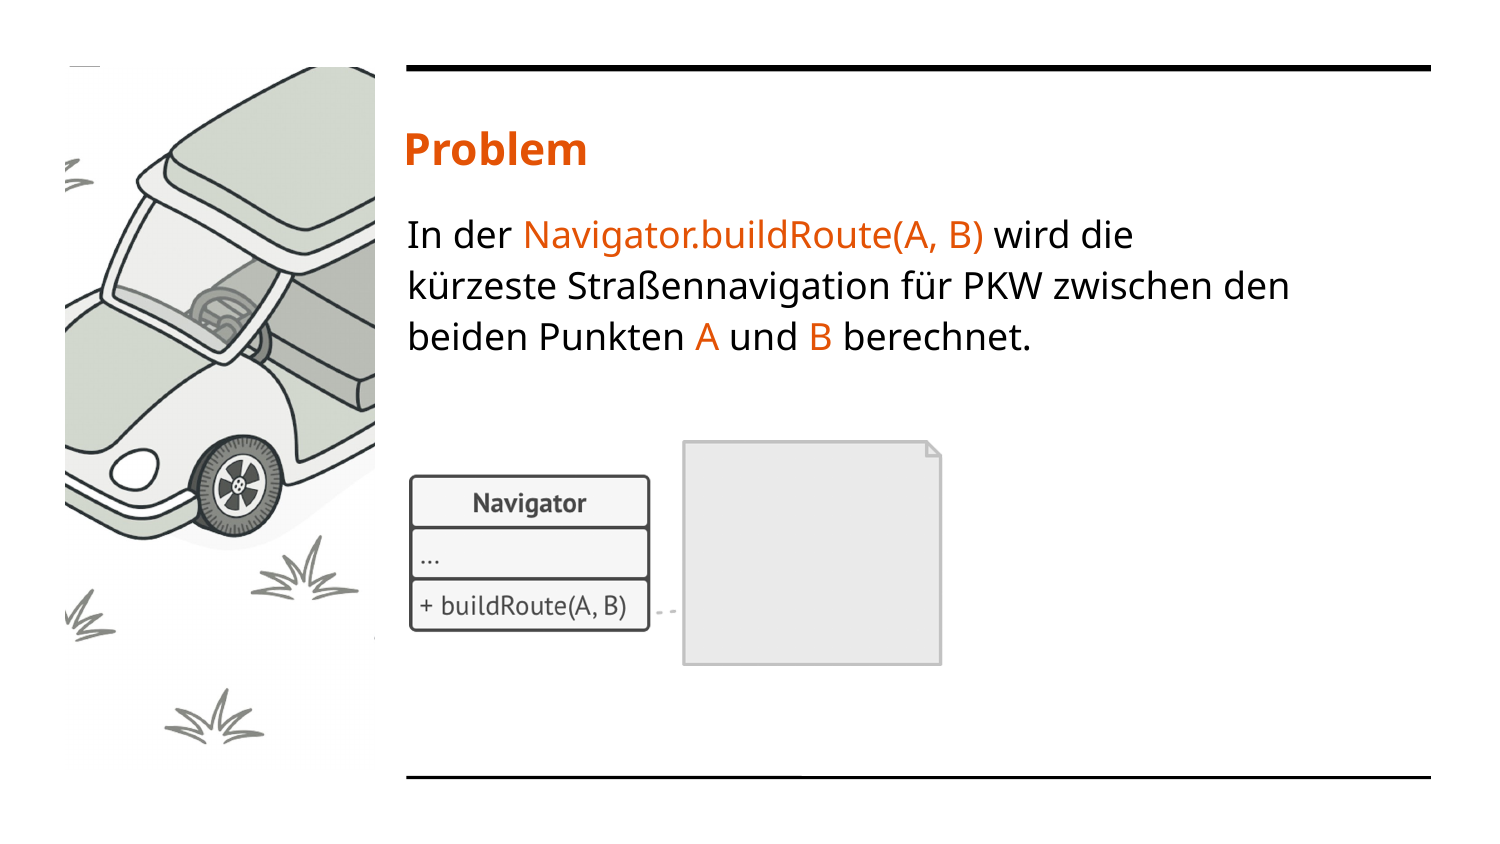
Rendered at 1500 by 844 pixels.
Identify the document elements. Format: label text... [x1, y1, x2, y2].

picture [409, 440, 943, 666]
title Problem [389, 103, 1428, 194]
picture [65, 67, 375, 780]
subtitle In der Navigator.buildRoute(A, B) wird die kürzeste Straßennavigation für PKW zwischen den beiden Punkten A und B berechnet. [392, 193, 1431, 735]
